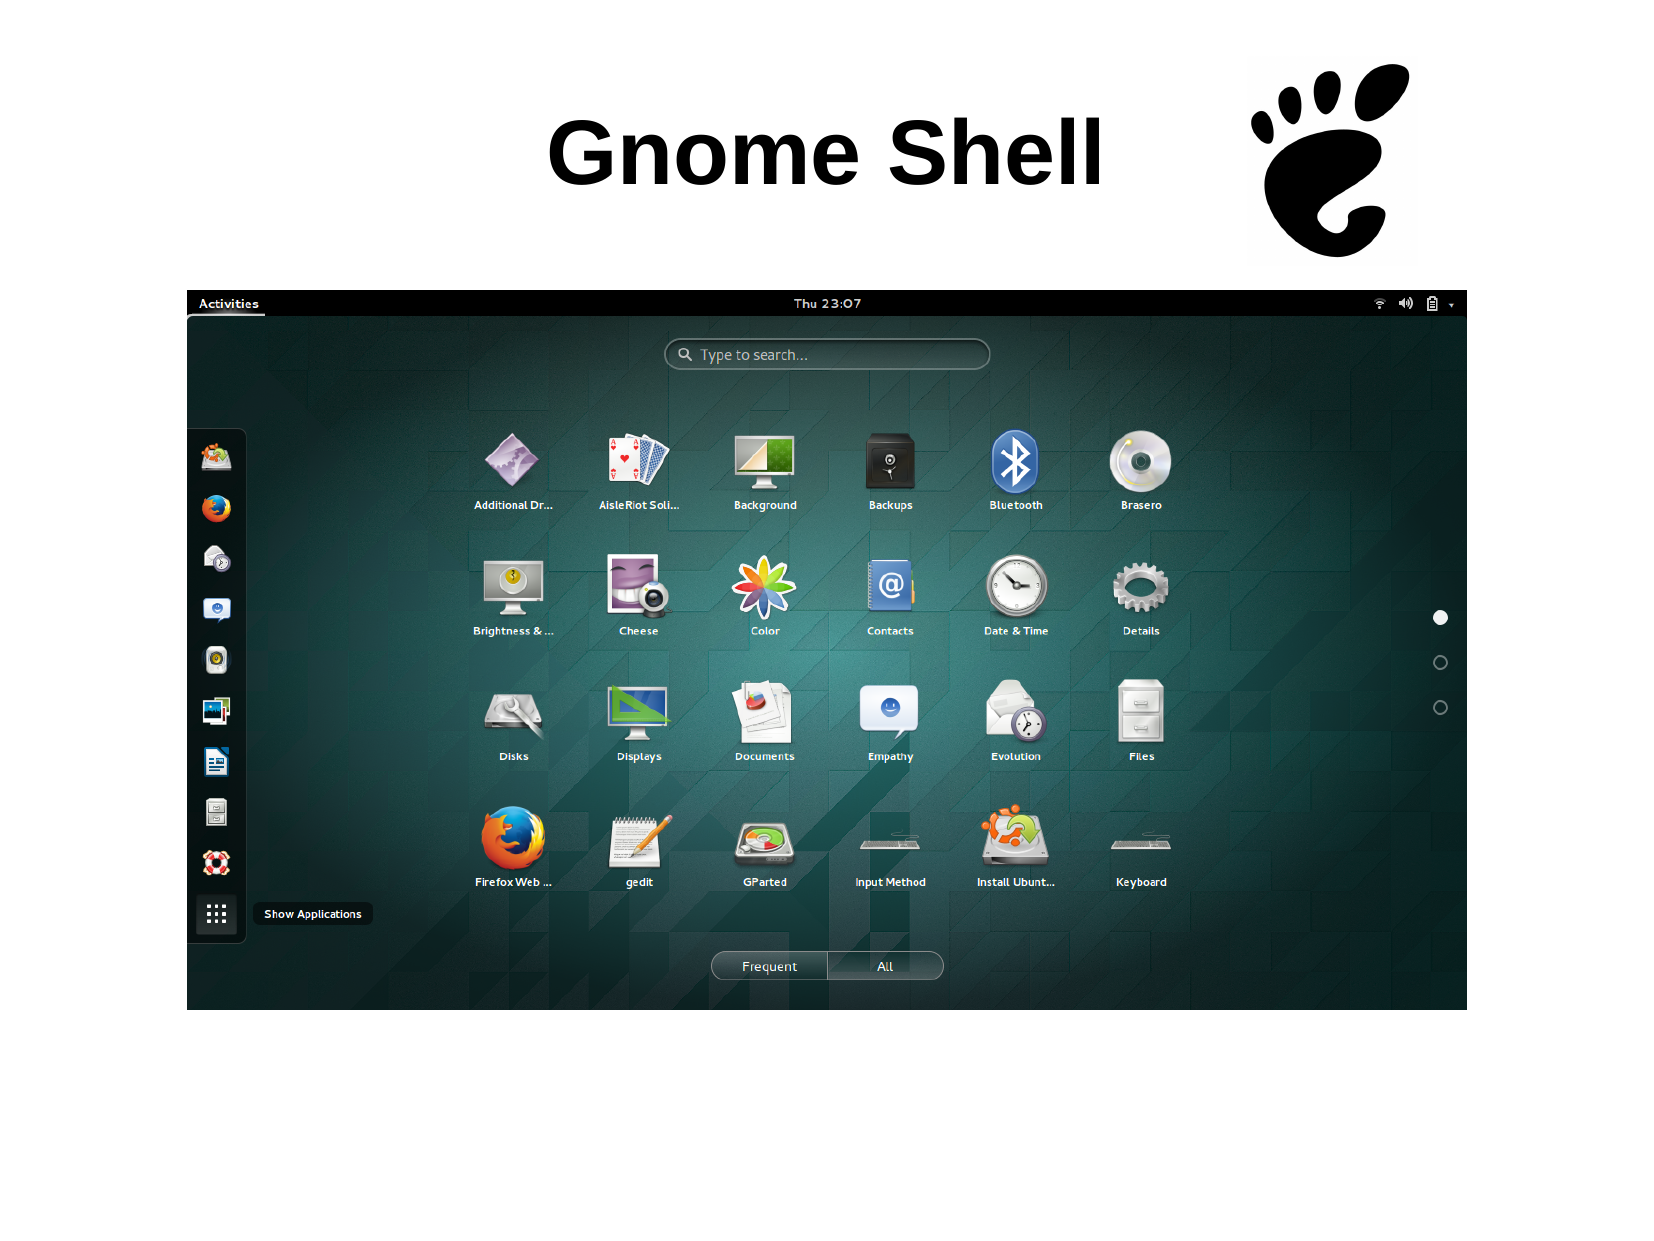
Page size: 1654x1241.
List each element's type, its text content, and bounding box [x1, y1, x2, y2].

title Gnome Shell [82, 49, 1571, 257]
picture [1247, 56, 1418, 266]
picture [187, 290, 1467, 1010]
